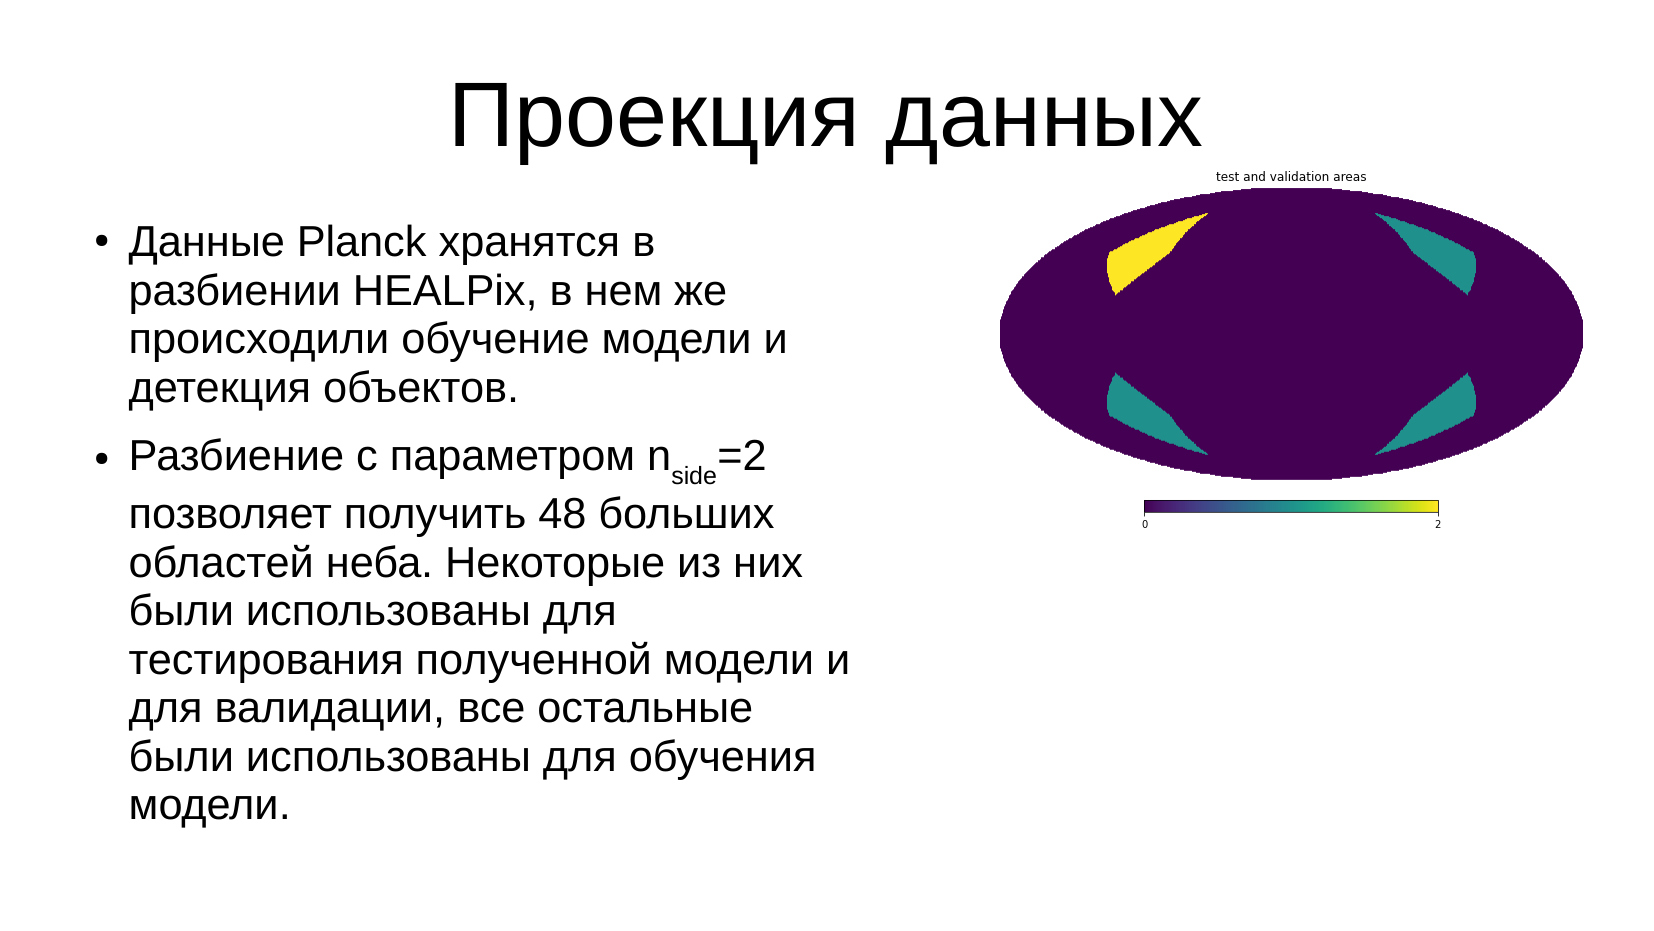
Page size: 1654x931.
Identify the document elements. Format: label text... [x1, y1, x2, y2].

list Данные Planck хранятся в разбиении HEALPix, в нем же происходили обучение модели и детекция объектов. Разбиение с параметром nside=2 позволяет получить 48 больших областей неба. Некоторые из них были использованы для тестирования полученной модели и для валидации, все остальные были использованы для обучения модели. [82, 217, 871, 841]
title Проекция данных [82, 37, 1571, 193]
picture [990, 164, 1591, 536]
